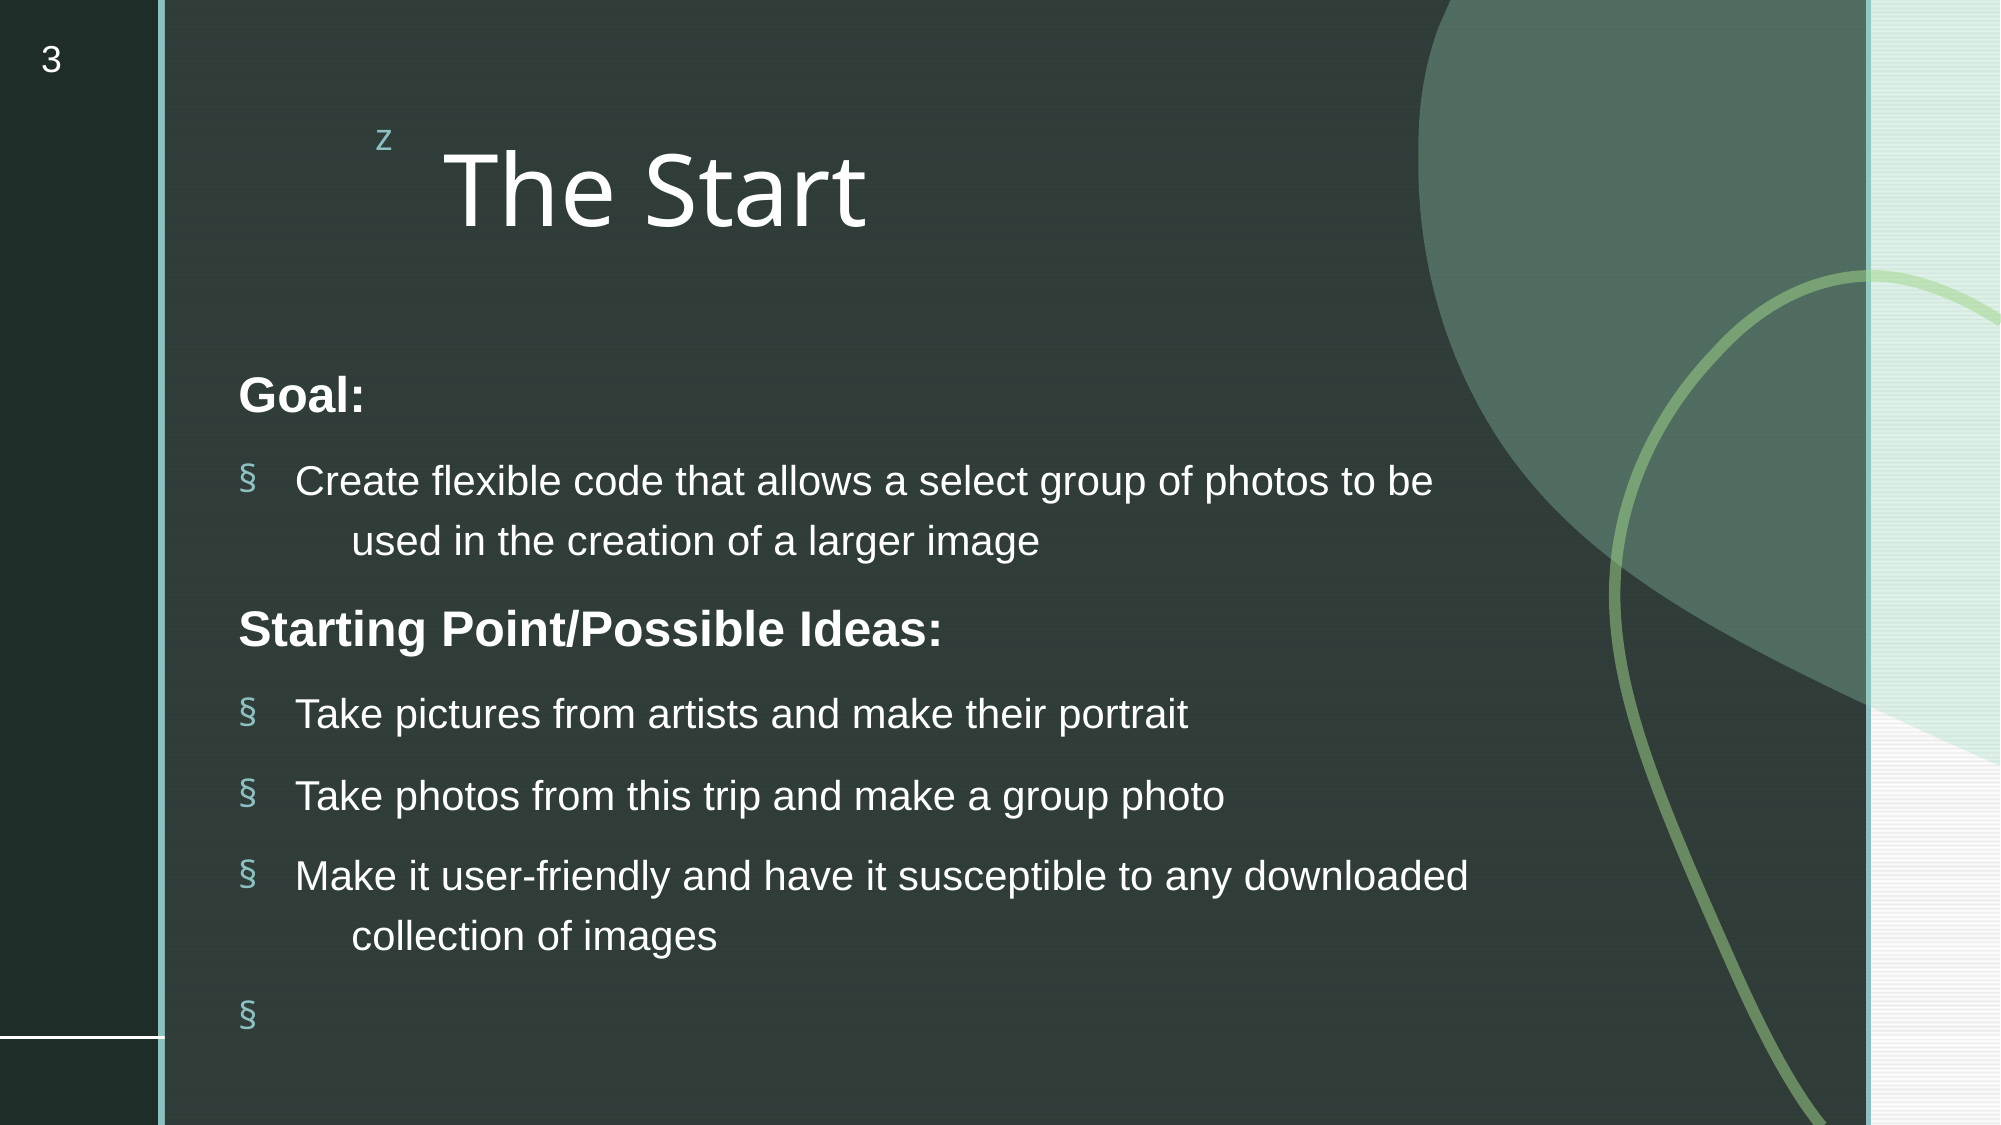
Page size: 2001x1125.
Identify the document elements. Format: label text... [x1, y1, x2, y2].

list Goal: Create flexible code that allows a select group of photos to be used in the creation of a larger image Starting Point/Possible Ideas: Take pictures from artists and make their portrait Take photos from this trip and make a group photo Make it user-friendly and have it susceptible to any downloaded collection of images [223, 265, 1503, 1125]
title The Start [428, 132, 1734, 310]
text_box [25, 26, 131, 80]
